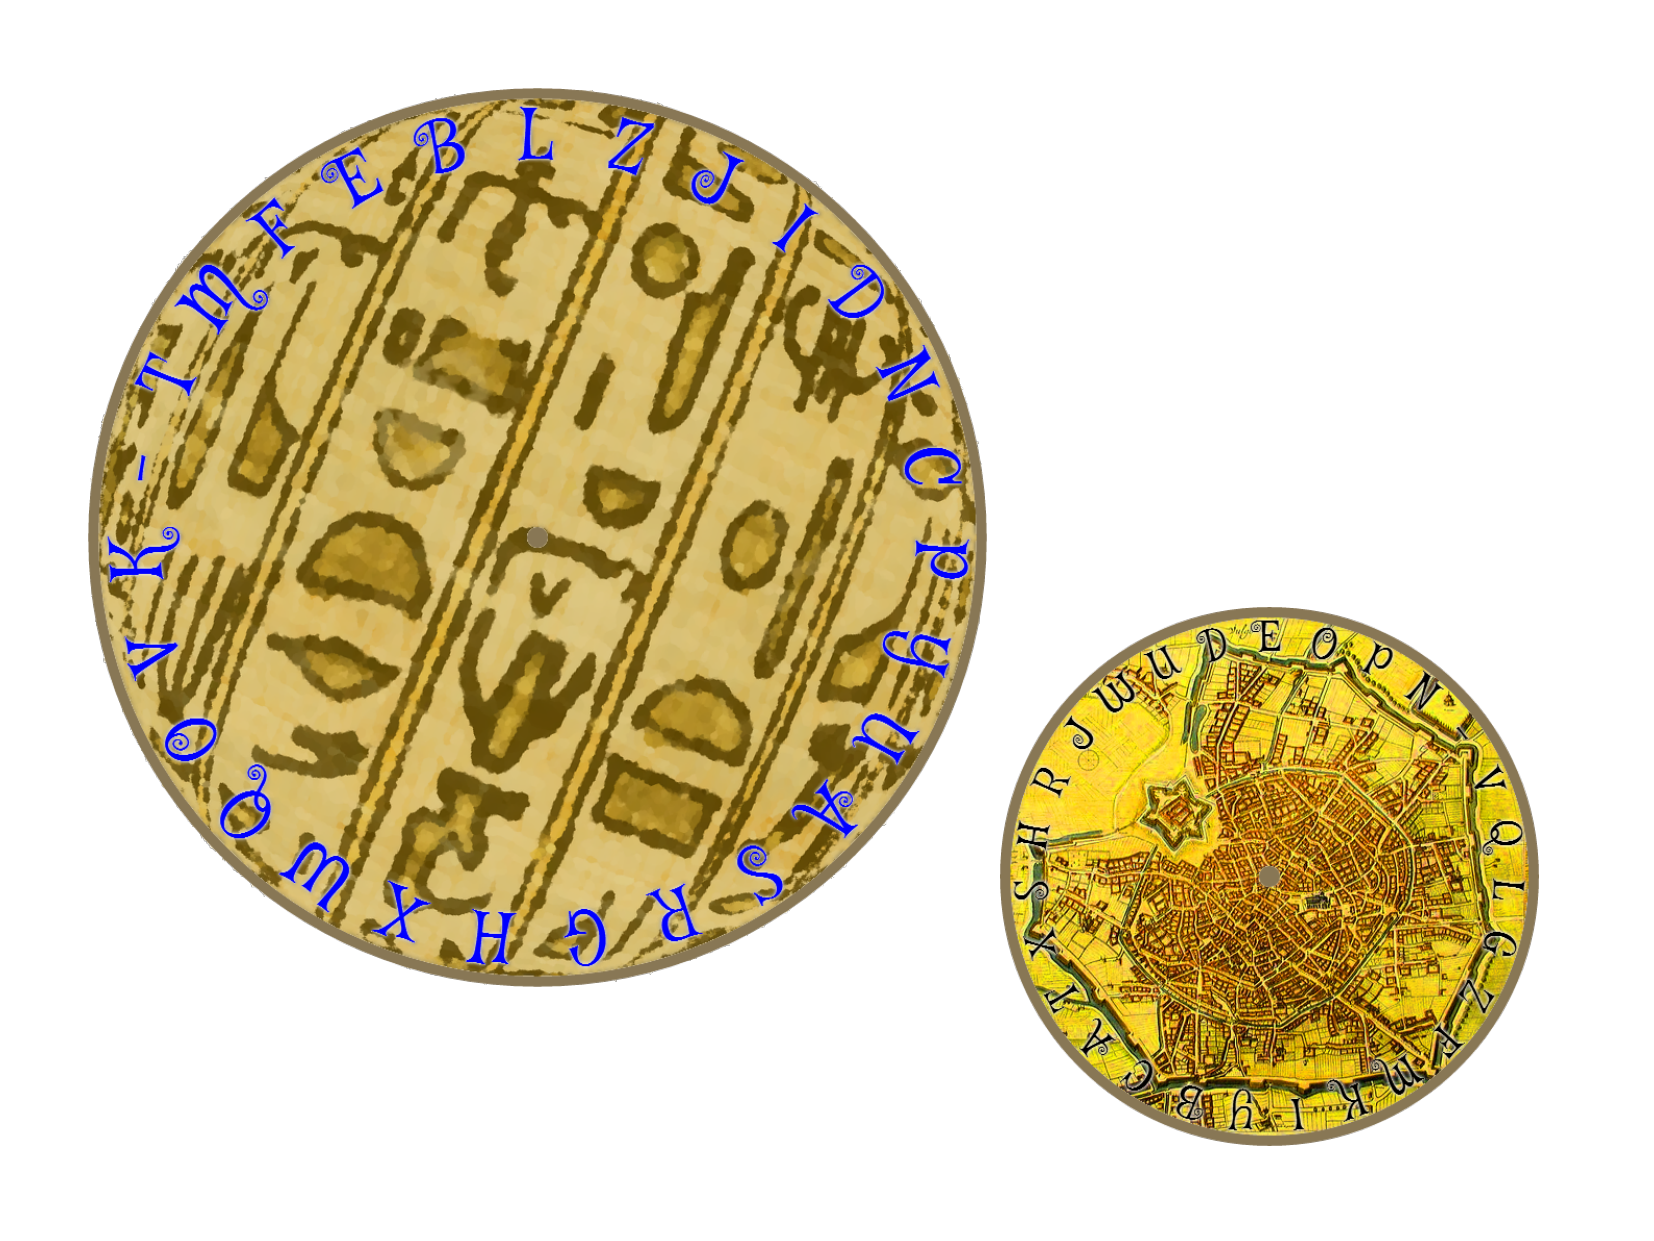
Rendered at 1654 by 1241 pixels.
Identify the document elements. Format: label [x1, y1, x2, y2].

picture [1000, 607, 1539, 1146]
picture [88, 88, 987, 987]
